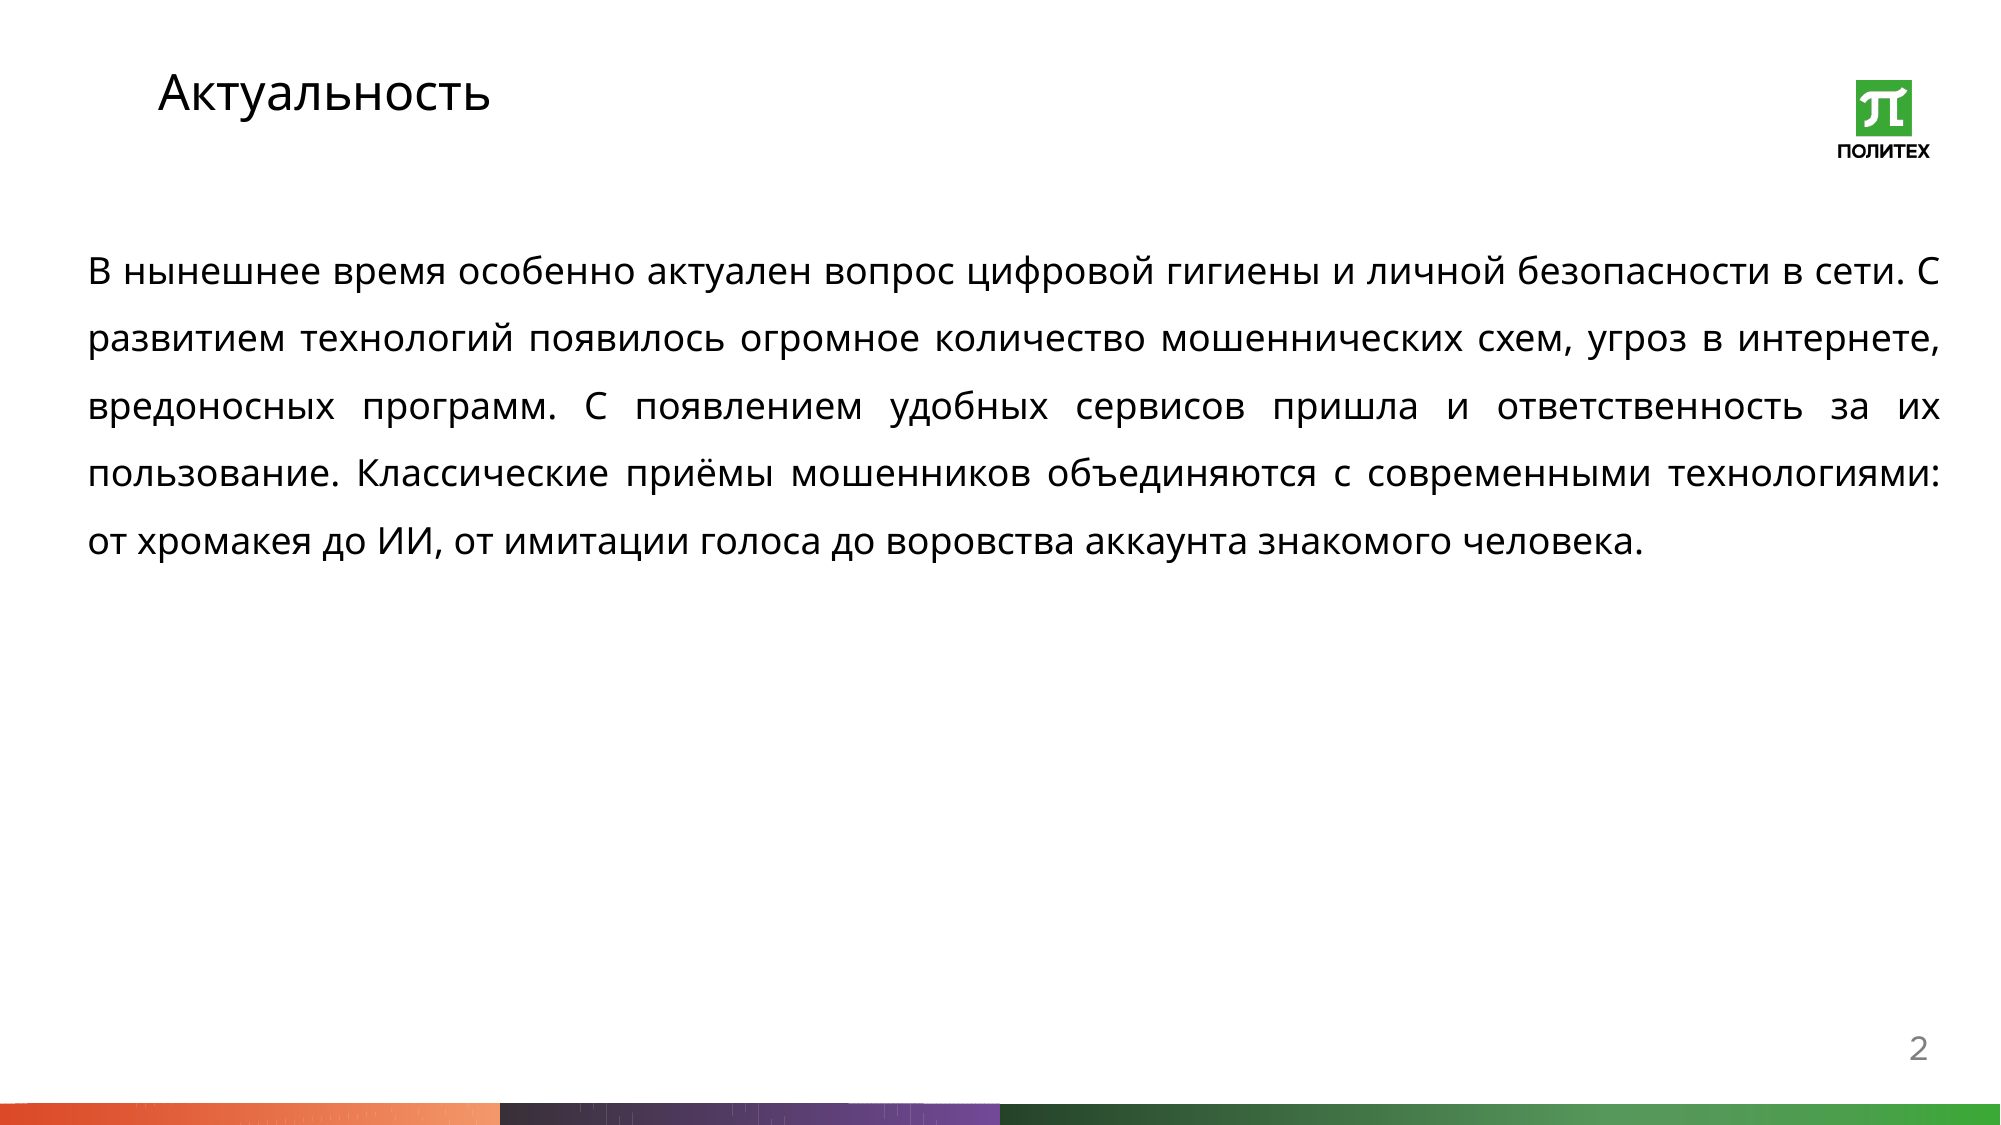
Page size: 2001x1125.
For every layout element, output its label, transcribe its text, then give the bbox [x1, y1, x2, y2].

slide_number <number> [1493, 1018, 1944, 1079]
picture [1838, 80, 1930, 158]
text_box В нынешнее время особенно актуален вопрос цифровой гигиены и личной безопасности в сети. С развитием технологий появилось огромное количество мошеннических схем, угроз в интернете, вредоносных программ. С появлением удобных сервисов пришла и ответственность за их пользование. Классические приёмы мошенников объединяются с современными технологиями: от хромакея до ИИ, от имитации голоса до воровства аккаунта знакомого человека. [72, 159, 1958, 570]
title Актуальность [130, 60, 1612, 159]
